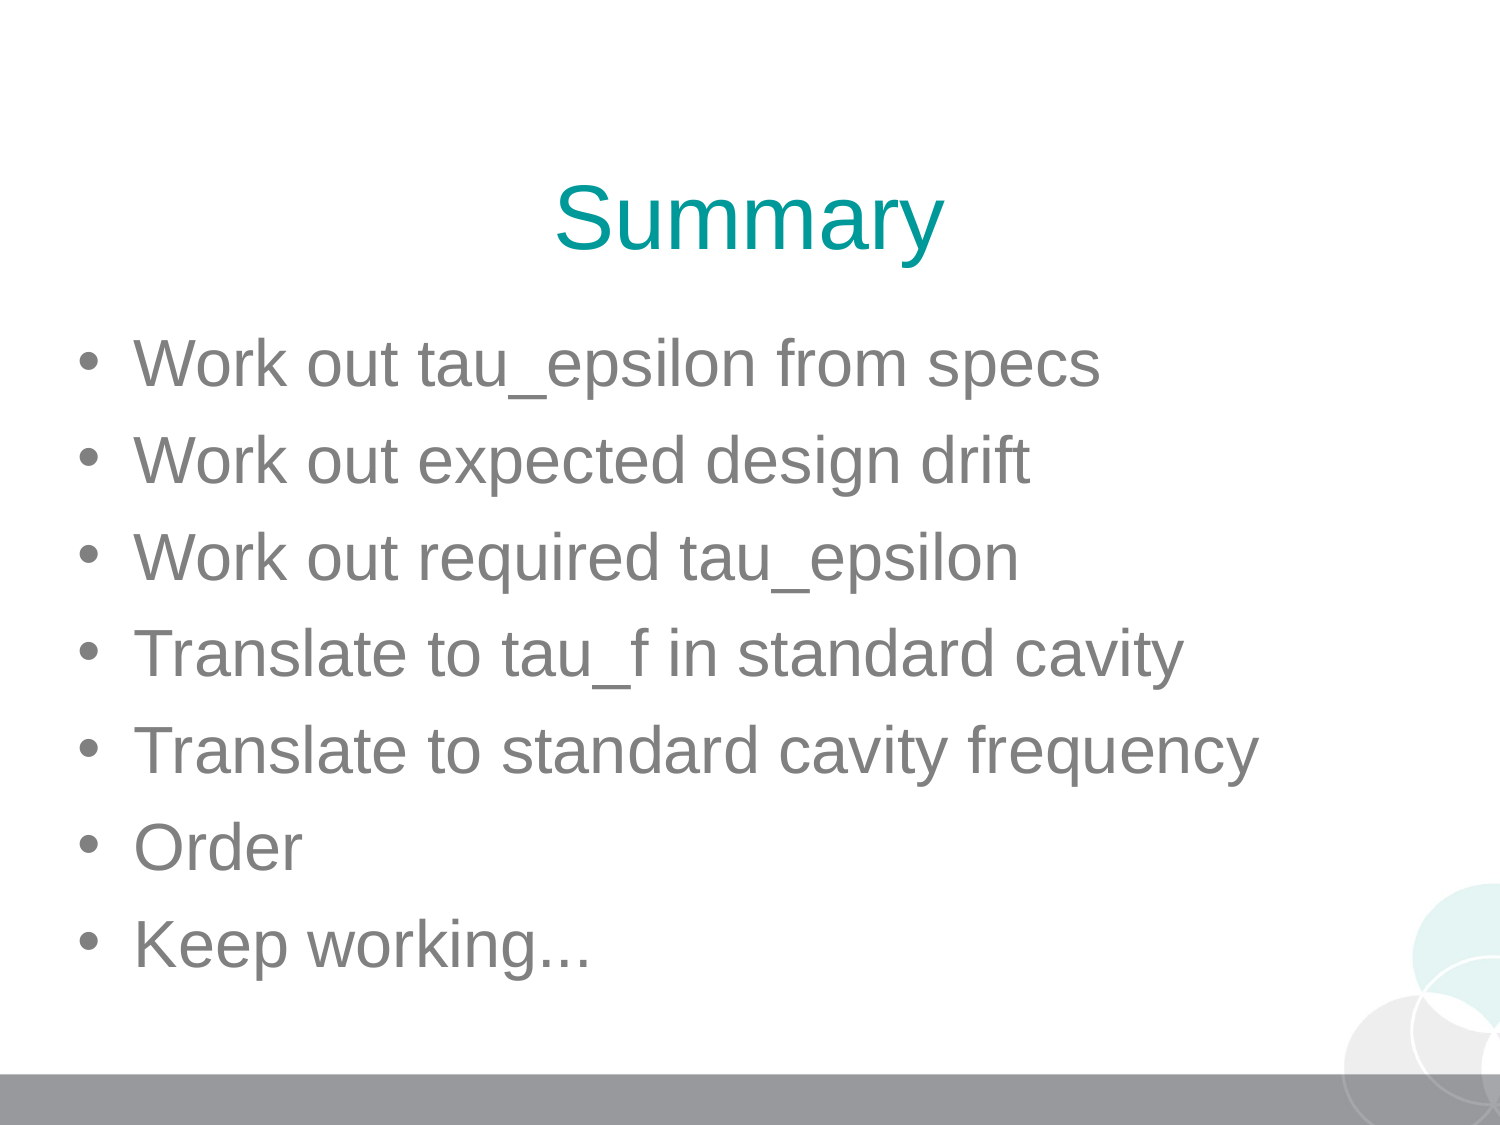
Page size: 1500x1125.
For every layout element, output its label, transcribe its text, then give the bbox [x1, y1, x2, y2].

title Summary [62, 137, 1438, 288]
list Work out tau_epsilon from specs Work out expected design drift Work out required tau_epsilon Translate to tau_f in standard cavity Translate to standard cavity frequency Order Keep working... [62, 312, 1438, 1038]
picture [0, 879, 1500, 1125]
